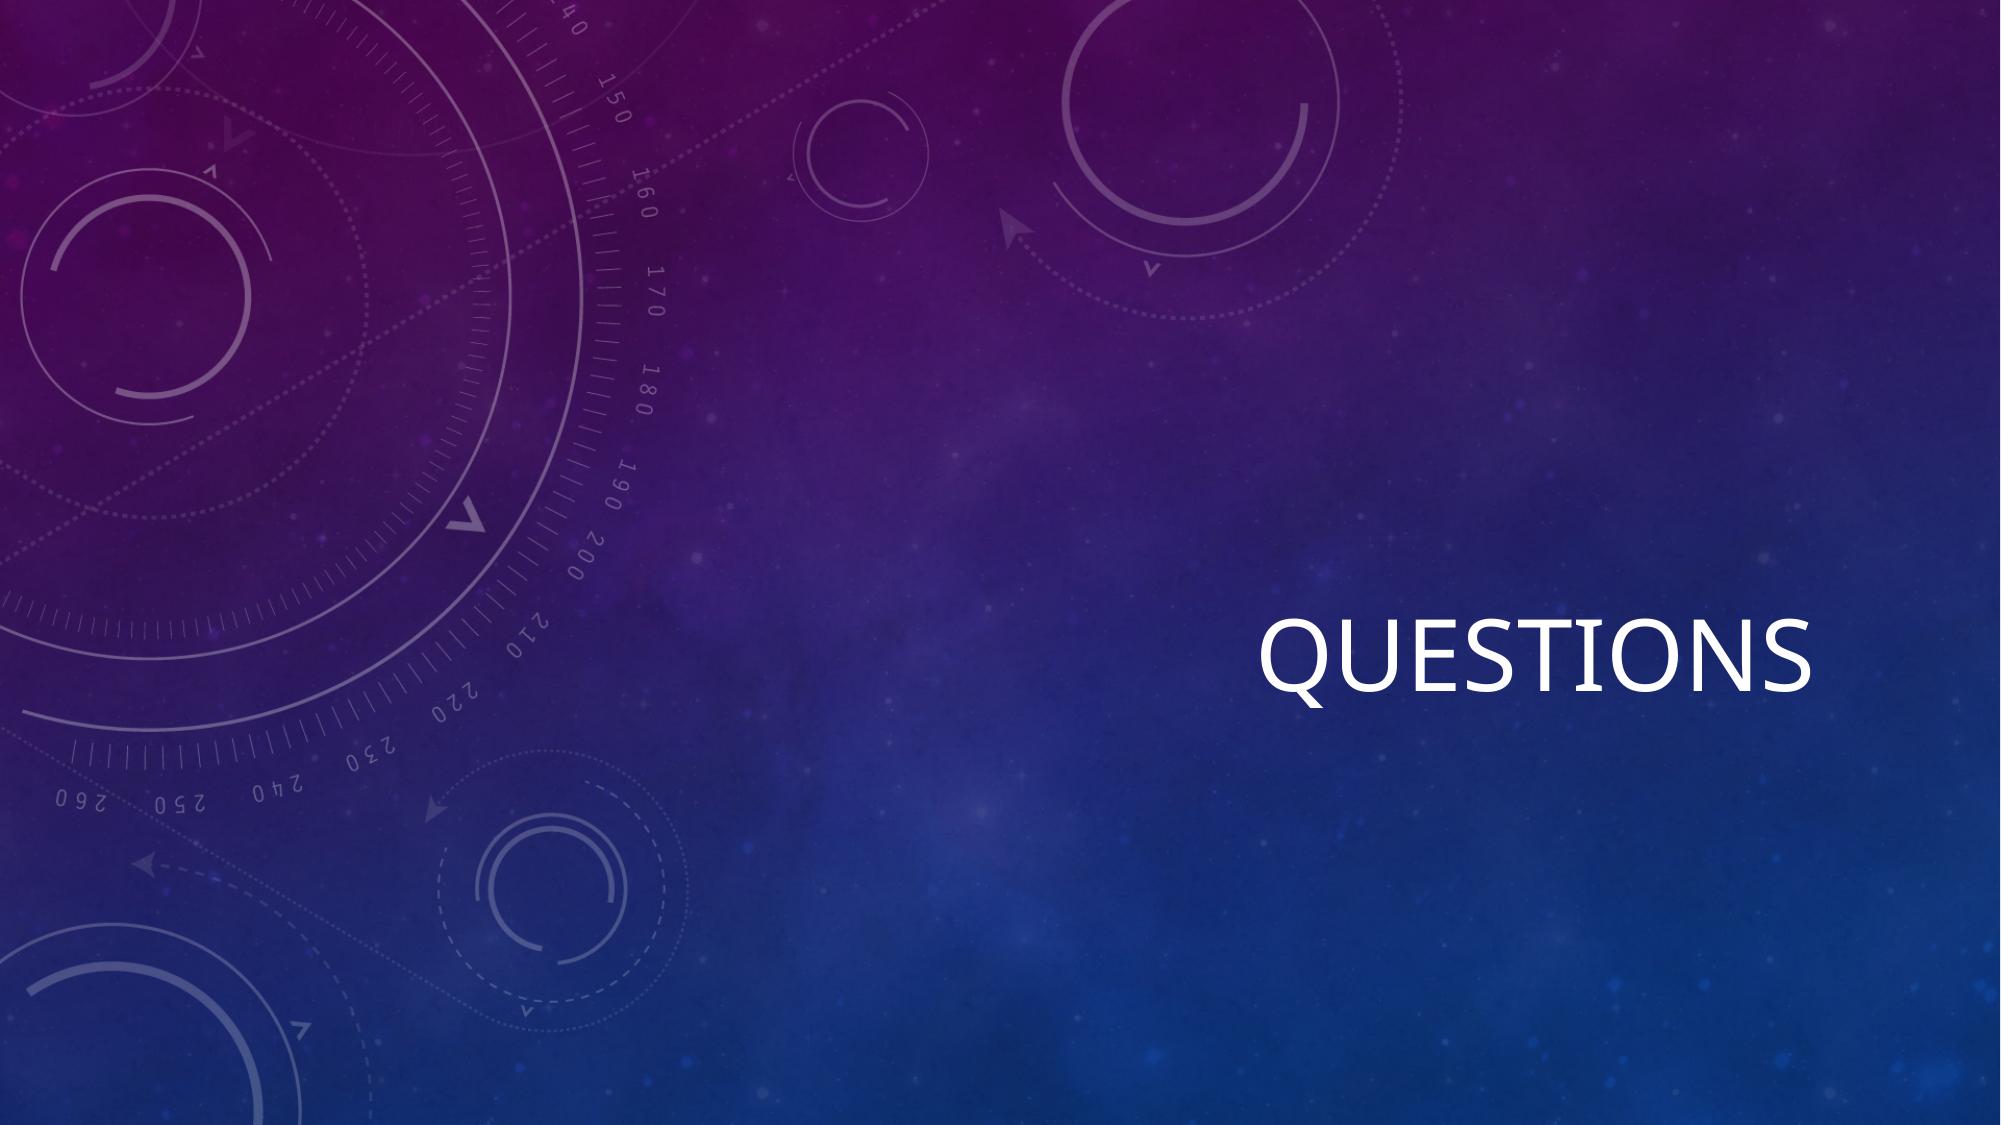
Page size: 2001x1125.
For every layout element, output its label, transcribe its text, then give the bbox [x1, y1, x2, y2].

picture [0, 0, 2001, 1125]
title Questions [650, 322, 1831, 720]
